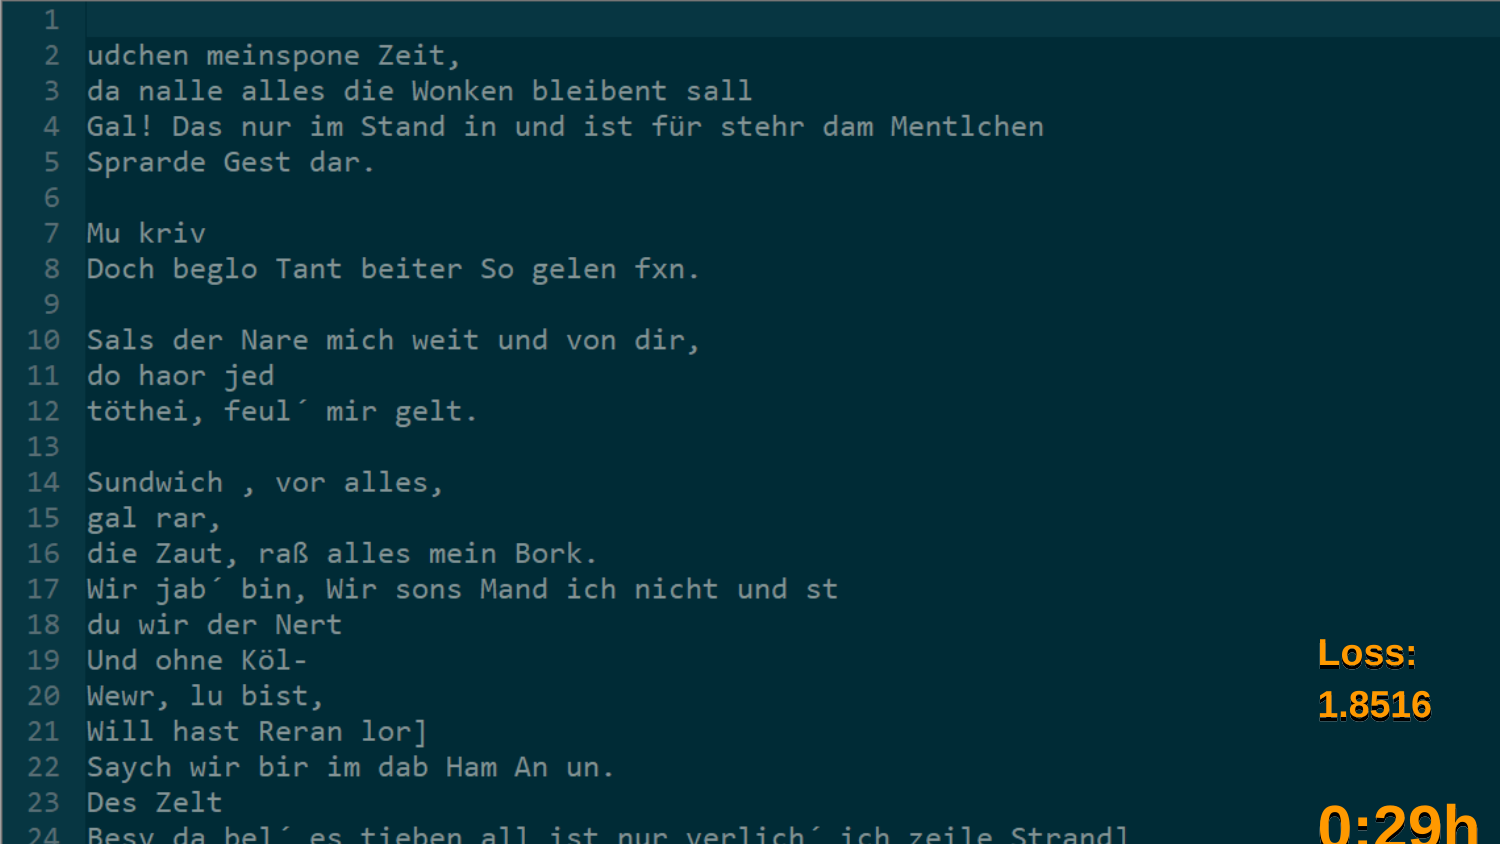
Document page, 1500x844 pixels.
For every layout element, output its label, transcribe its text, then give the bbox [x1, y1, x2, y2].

picture [1013, 828, 1026, 844]
picture [158, 620, 170, 634]
picture [602, 335, 615, 349]
picture [175, 549, 188, 563]
picture [259, 656, 274, 669]
picture [379, 117, 393, 136]
text_box Loss: 1.8516 [1302, 606, 1500, 735]
picture [192, 513, 205, 527]
picture [346, 584, 358, 598]
picture [314, 702, 320, 710]
picture [431, 335, 444, 349]
picture [157, 793, 170, 812]
picture [515, 757, 531, 776]
picture [448, 549, 461, 563]
picture [122, 691, 138, 705]
picture [327, 406, 343, 420]
picture [105, 371, 120, 385]
picture [122, 762, 136, 783]
picture [106, 86, 119, 100]
picture [482, 259, 495, 278]
picture [327, 579, 343, 598]
picture [433, 488, 440, 497]
picture [260, 51, 273, 64]
picture [397, 833, 410, 844]
picture [534, 122, 547, 135]
picture [345, 80, 359, 100]
picture [430, 549, 445, 562]
picture [568, 258, 581, 278]
picture [671, 584, 682, 598]
picture [500, 584, 513, 598]
picture [945, 833, 952, 844]
picture [362, 828, 375, 844]
picture [260, 406, 273, 420]
picture [414, 259, 427, 278]
picture [244, 620, 256, 634]
picture [482, 122, 495, 135]
picture [449, 584, 461, 598]
picture [124, 507, 136, 527]
picture [312, 478, 324, 491]
picture [225, 152, 239, 171]
picture [192, 578, 205, 598]
picture [791, 122, 803, 135]
picture [278, 762, 290, 776]
picture [671, 264, 684, 278]
picture [465, 122, 478, 136]
picture [160, 702, 167, 710]
picture [517, 335, 530, 349]
picture [329, 157, 341, 171]
picture [193, 417, 201, 425]
picture [362, 117, 376, 136]
picture [396, 478, 410, 491]
picture [260, 721, 273, 740]
picture [293, 478, 308, 491]
picture [174, 329, 188, 349]
picture [346, 542, 359, 563]
picture [88, 686, 103, 705]
picture [278, 335, 291, 349]
picture [466, 762, 478, 776]
picture [569, 833, 581, 844]
picture [585, 584, 597, 598]
picture [296, 595, 303, 603]
picture [277, 400, 290, 420]
picture [106, 762, 119, 776]
picture [88, 223, 103, 242]
picture [89, 757, 102, 776]
picture [481, 579, 497, 598]
picture [329, 833, 341, 844]
picture [311, 122, 324, 136]
picture [327, 122, 343, 135]
picture [243, 371, 256, 385]
picture [123, 720, 136, 740]
picture [859, 833, 870, 844]
picture [842, 122, 873, 136]
picture [688, 833, 701, 844]
picture [243, 330, 256, 349]
picture [533, 578, 547, 598]
picture [328, 727, 342, 740]
picture [208, 86, 222, 100]
picture [243, 685, 256, 705]
picture [88, 721, 103, 740]
picture [261, 827, 268, 844]
picture [636, 329, 649, 349]
picture [431, 115, 444, 136]
picture [1012, 122, 1026, 136]
picture [671, 335, 684, 349]
picture [552, 549, 564, 562]
picture [978, 122, 990, 136]
picture [414, 406, 427, 420]
text_box 0:29h [1302, 735, 1500, 844]
picture [260, 364, 273, 385]
picture [226, 258, 239, 278]
picture [156, 656, 172, 669]
picture [636, 834, 640, 844]
picture [397, 549, 410, 563]
picture [690, 346, 697, 354]
picture [482, 549, 495, 562]
picture [996, 115, 1009, 135]
picture [174, 117, 189, 136]
picture [1098, 827, 1111, 844]
picture [175, 80, 187, 100]
picture [106, 157, 119, 178]
picture [192, 478, 203, 491]
picture [962, 827, 969, 844]
picture [228, 559, 235, 568]
picture [396, 51, 410, 64]
picture [124, 329, 136, 349]
picture [243, 86, 256, 100]
picture [363, 335, 374, 349]
picture [88, 579, 103, 598]
picture [175, 51, 188, 64]
picture [140, 762, 152, 776]
picture [209, 727, 222, 740]
picture [414, 827, 427, 844]
picture [175, 720, 188, 740]
picture [311, 151, 324, 171]
picture [790, 827, 803, 844]
picture [568, 86, 581, 100]
picture [773, 833, 785, 844]
picture [653, 81, 666, 100]
picture [413, 335, 428, 349]
picture [466, 80, 478, 100]
picture [1029, 828, 1043, 844]
picture [191, 264, 205, 278]
picture [756, 122, 769, 136]
picture [602, 122, 615, 136]
picture [449, 335, 461, 349]
picture [363, 584, 376, 598]
picture [208, 656, 222, 669]
picture [123, 798, 136, 812]
picture [192, 122, 205, 136]
picture [294, 686, 307, 705]
picture [124, 833, 136, 844]
picture [397, 762, 410, 776]
picture [123, 51, 135, 64]
picture [226, 827, 239, 844]
picture [294, 51, 307, 71]
picture [277, 259, 291, 278]
picture [876, 827, 889, 844]
picture [552, 833, 559, 844]
picture [414, 122, 427, 135]
picture [585, 122, 598, 136]
picture [653, 264, 667, 278]
picture [551, 264, 564, 278]
picture [140, 833, 153, 844]
picture [1030, 122, 1043, 135]
picture [534, 80, 547, 100]
picture [277, 152, 290, 171]
picture [106, 513, 119, 527]
picture [88, 542, 102, 563]
picture [174, 151, 188, 171]
picture [209, 762, 222, 776]
picture [619, 86, 632, 100]
picture [209, 122, 222, 136]
picture [278, 122, 290, 135]
picture [398, 727, 410, 740]
picture [363, 471, 376, 491]
picture [278, 80, 290, 100]
picture [585, 264, 598, 278]
picture [89, 80, 102, 100]
picture [645, 834, 649, 844]
picture [89, 152, 102, 171]
picture [123, 264, 135, 278]
picture [174, 371, 189, 385]
picture [227, 762, 239, 776]
picture [141, 691, 153, 705]
picture [944, 117, 957, 136]
text_box 0:29h [1455, 822, 1468, 844]
picture [704, 579, 718, 598]
picture [158, 513, 171, 527]
picture [156, 478, 172, 491]
picture [89, 330, 102, 349]
picture [585, 762, 598, 776]
picture [260, 157, 273, 171]
text_box 0:29h [1328, 812, 1341, 843]
picture [140, 400, 153, 420]
picture [294, 620, 307, 634]
picture [277, 615, 290, 634]
picture [482, 833, 495, 844]
picture [448, 757, 461, 776]
picture [654, 833, 667, 844]
picture [397, 122, 410, 136]
picture [533, 549, 548, 563]
picture [88, 117, 102, 136]
picture [757, 833, 764, 844]
picture [568, 762, 581, 776]
picture [175, 649, 188, 669]
picture [482, 86, 496, 100]
picture [106, 478, 119, 491]
picture [157, 584, 168, 605]
picture [192, 833, 205, 844]
text_box 0:29h [1418, 812, 1430, 828]
picture [243, 578, 256, 598]
picture [740, 80, 752, 100]
picture [552, 80, 564, 100]
picture [175, 478, 187, 491]
picture [773, 578, 786, 598]
picture [808, 584, 820, 598]
picture [208, 793, 221, 812]
picture [414, 51, 427, 64]
picture [705, 86, 718, 100]
picture [380, 471, 393, 491]
picture [431, 264, 444, 278]
picture [158, 157, 171, 171]
picture [363, 258, 376, 278]
picture [379, 45, 393, 64]
picture [431, 584, 444, 598]
picture [431, 45, 444, 64]
picture [277, 691, 290, 705]
picture [910, 833, 922, 844]
picture [105, 406, 120, 420]
picture [363, 406, 376, 420]
picture [124, 584, 136, 598]
picture [277, 584, 290, 598]
picture [243, 406, 256, 420]
picture [107, 122, 119, 136]
picture [449, 264, 461, 278]
picture [312, 86, 324, 100]
picture [602, 80, 615, 100]
picture [88, 650, 102, 669]
picture [124, 157, 136, 171]
picture [448, 833, 461, 844]
picture [192, 371, 205, 385]
picture [500, 86, 513, 100]
picture [517, 122, 530, 136]
picture [277, 478, 290, 491]
picture [175, 620, 188, 634]
picture [208, 613, 222, 634]
picture [140, 44, 153, 64]
picture [533, 329, 547, 349]
picture [602, 264, 615, 278]
picture [500, 335, 513, 349]
picture [364, 86, 375, 100]
picture [140, 258, 153, 278]
picture [123, 549, 136, 563]
picture [208, 544, 222, 563]
picture [157, 51, 170, 64]
picture [891, 117, 907, 135]
picture [1081, 833, 1094, 844]
picture [139, 620, 155, 634]
picture [414, 478, 427, 491]
picture [192, 791, 205, 812]
picture [242, 264, 257, 278]
picture [431, 833, 444, 844]
picture [295, 727, 307, 740]
picture [243, 51, 256, 64]
picture [294, 86, 307, 100]
picture [123, 478, 136, 491]
picture [261, 80, 273, 100]
picture [89, 613, 102, 634]
picture [243, 833, 256, 844]
picture [413, 584, 428, 598]
picture [158, 86, 170, 100]
picture [739, 584, 752, 598]
picture [89, 51, 102, 64]
picture [260, 584, 273, 598]
picture [773, 115, 786, 135]
picture [346, 157, 359, 171]
picture [192, 656, 205, 669]
picture [346, 478, 359, 491]
picture [243, 157, 256, 171]
picture [106, 727, 119, 740]
picture [450, 61, 457, 70]
picture [910, 122, 923, 136]
picture [140, 364, 153, 385]
picture [140, 157, 153, 171]
picture [211, 524, 218, 532]
picture [961, 115, 974, 136]
picture [927, 833, 940, 844]
picture [294, 335, 307, 349]
picture [346, 335, 358, 349]
picture [226, 371, 236, 391]
picture [260, 756, 273, 776]
picture [158, 371, 170, 385]
picture [740, 827, 747, 844]
picture [329, 549, 341, 563]
picture [209, 471, 222, 491]
picture [653, 115, 668, 135]
picture [245, 488, 252, 497]
picture [175, 406, 187, 420]
picture [295, 762, 308, 776]
picture [499, 264, 514, 278]
picture [123, 401, 136, 420]
picture [584, 335, 599, 349]
picture [157, 406, 170, 420]
picture [397, 584, 410, 598]
picture [1118, 827, 1126, 844]
picture [88, 259, 120, 278]
picture [843, 833, 849, 844]
picture [0, 0, 1500, 844]
picture [500, 827, 507, 844]
picture [260, 122, 273, 136]
picture [175, 584, 188, 598]
picture [671, 122, 684, 136]
picture [619, 833, 632, 844]
picture [723, 80, 735, 100]
picture [175, 258, 188, 278]
picture [704, 833, 718, 844]
picture [89, 828, 102, 844]
picture [174, 798, 188, 812]
picture [346, 406, 358, 420]
picture [295, 264, 307, 278]
picture [568, 584, 581, 598]
picture [106, 691, 119, 705]
picture [413, 81, 445, 100]
picture [379, 727, 394, 740]
picture [261, 691, 273, 705]
picture [88, 793, 103, 812]
picture [208, 264, 223, 284]
picture [141, 335, 153, 349]
picture [738, 117, 752, 136]
picture [106, 229, 119, 242]
picture [243, 122, 256, 135]
picture [518, 827, 524, 844]
picture [533, 264, 548, 284]
picture [568, 335, 581, 349]
picture [311, 264, 324, 278]
picture [106, 656, 119, 669]
picture [379, 756, 393, 776]
picture [191, 335, 205, 349]
picture [278, 549, 290, 563]
picture [106, 798, 119, 812]
picture [379, 549, 393, 563]
picture [123, 115, 136, 136]
picture [192, 549, 205, 563]
picture [191, 762, 206, 776]
picture [278, 51, 290, 64]
picture [636, 86, 649, 100]
picture [534, 762, 547, 776]
picture [157, 756, 170, 776]
picture [106, 44, 119, 64]
picture [158, 229, 171, 242]
picture [192, 685, 204, 705]
picture [722, 122, 735, 136]
picture [157, 544, 170, 563]
picture [210, 335, 222, 349]
picture [824, 115, 838, 136]
picture [106, 584, 119, 598]
picture [327, 335, 343, 349]
picture [243, 650, 256, 669]
picture [619, 117, 632, 136]
picture [328, 259, 341, 278]
picture [140, 86, 153, 100]
picture [106, 549, 119, 563]
picture [141, 222, 153, 242]
picture [207, 51, 239, 64]
picture [88, 401, 102, 420]
picture [191, 229, 205, 242]
picture [260, 335, 273, 349]
picture [414, 756, 427, 776]
picture [140, 720, 153, 740]
picture [380, 329, 393, 349]
picture [225, 400, 240, 420]
picture [1048, 833, 1060, 844]
picture [688, 86, 701, 100]
picture [379, 86, 393, 100]
picture [106, 620, 119, 634]
picture [688, 578, 701, 598]
picture [192, 727, 205, 740]
picture [311, 833, 324, 844]
picture [465, 330, 478, 349]
picture [517, 544, 530, 563]
picture [106, 335, 119, 349]
picture [277, 727, 290, 740]
picture [209, 691, 222, 705]
picture [550, 115, 564, 136]
picture [225, 721, 239, 740]
picture [89, 513, 103, 534]
picture [654, 584, 666, 598]
picture [723, 833, 735, 844]
picture [191, 157, 205, 171]
picture [123, 649, 136, 669]
picture [602, 578, 615, 598]
picture [140, 471, 153, 491]
picture [756, 584, 769, 598]
picture [329, 762, 341, 776]
picture [635, 258, 651, 278]
picture [328, 615, 341, 634]
picture [363, 720, 376, 740]
picture [312, 620, 324, 634]
picture [294, 542, 307, 563]
picture [175, 229, 187, 242]
picture [261, 549, 273, 562]
picture [636, 584, 649, 598]
picture [448, 86, 461, 100]
picture [481, 762, 497, 776]
picture [927, 122, 940, 135]
picture [568, 542, 581, 562]
picture [312, 727, 324, 740]
picture [654, 335, 666, 349]
picture [517, 584, 530, 598]
picture [106, 833, 119, 844]
picture [381, 833, 388, 844]
picture [175, 513, 188, 527]
picture [465, 549, 478, 563]
picture [344, 762, 360, 776]
picture [448, 401, 461, 420]
picture [978, 833, 992, 844]
picture [380, 264, 393, 278]
picture [1064, 833, 1077, 844]
picture [345, 51, 359, 64]
picture [226, 620, 239, 634]
picture [174, 827, 188, 844]
picture [416, 720, 424, 747]
picture [586, 86, 598, 100]
picture [277, 649, 290, 669]
picture [585, 828, 598, 844]
picture [396, 406, 411, 427]
picture [824, 579, 837, 598]
picture [688, 122, 701, 135]
picture [397, 264, 410, 278]
picture [363, 542, 376, 563]
picture [431, 400, 444, 420]
picture [89, 472, 102, 491]
picture [193, 80, 204, 100]
picture [310, 51, 342, 64]
picture [88, 364, 102, 385]
